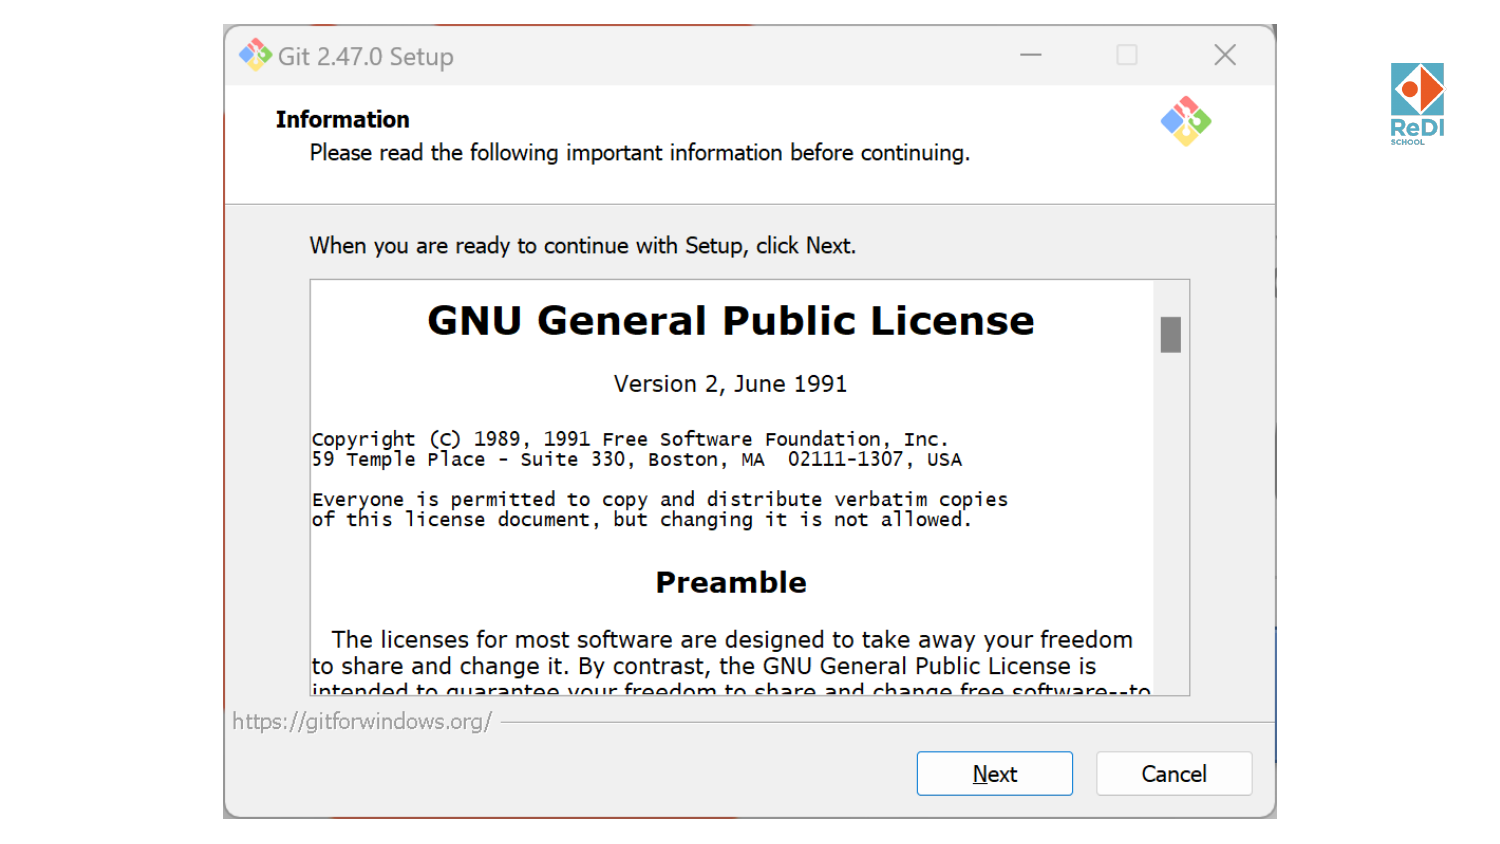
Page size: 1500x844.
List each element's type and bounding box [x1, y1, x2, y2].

picture [223, 24, 1277, 819]
picture [1391, 63, 1447, 145]
